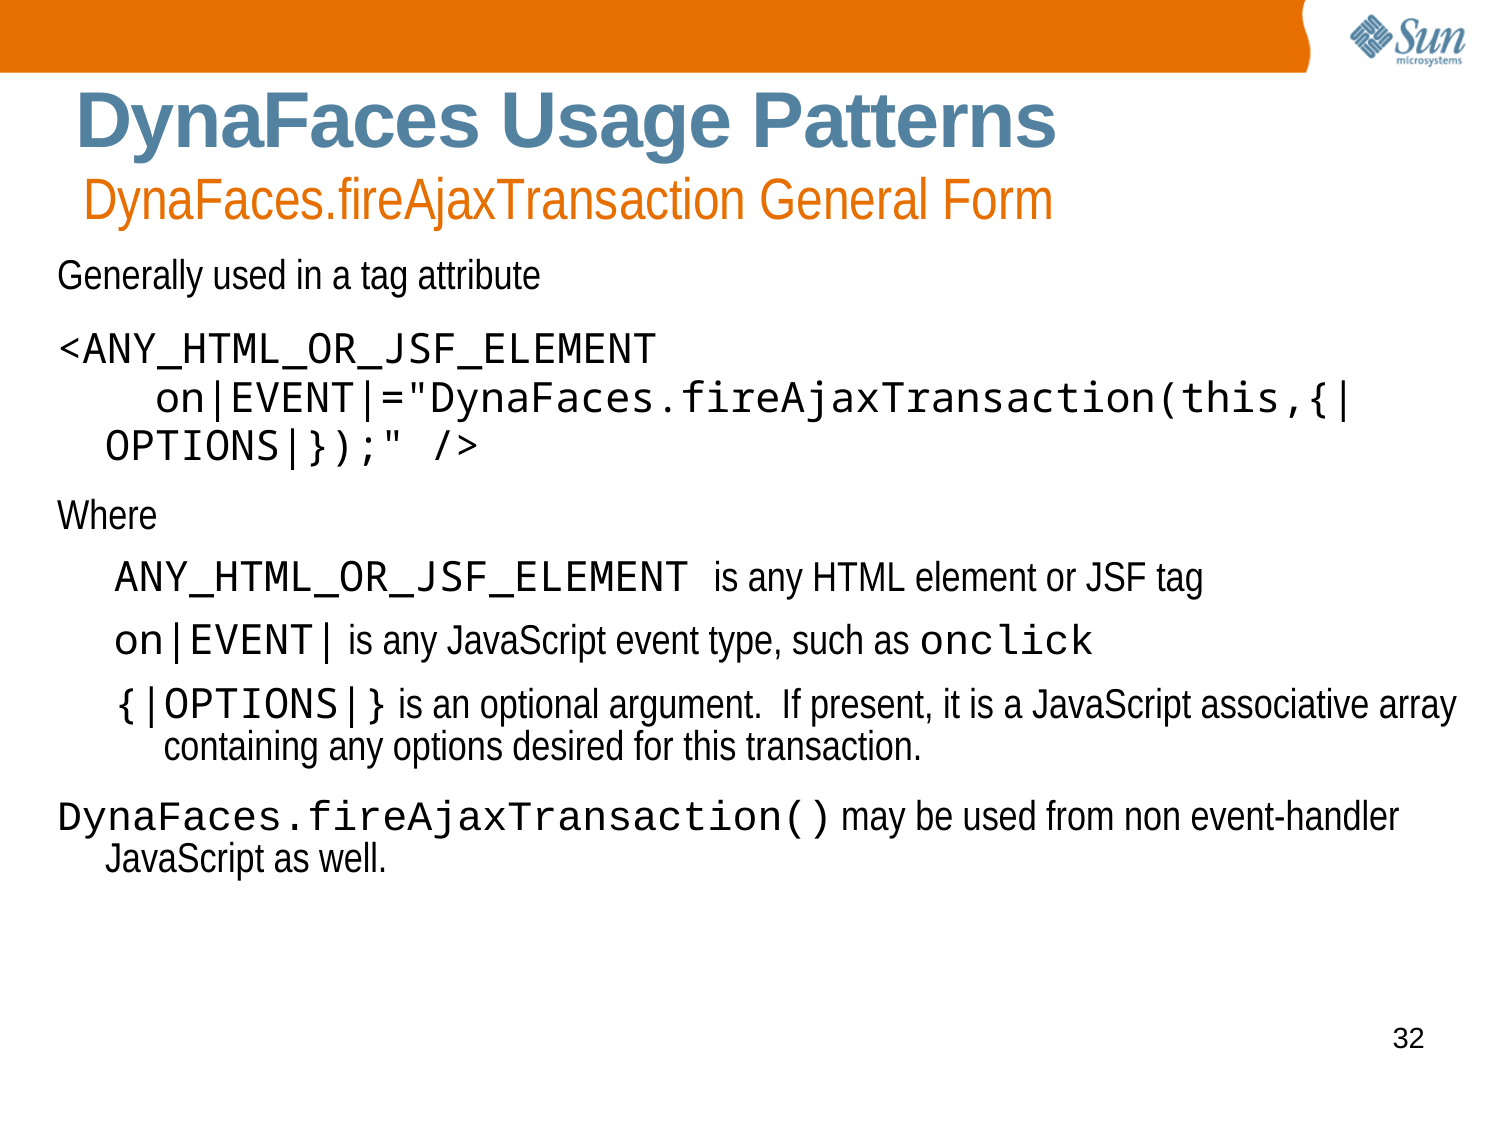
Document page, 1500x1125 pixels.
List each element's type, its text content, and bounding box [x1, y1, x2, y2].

picture [0, 0, 1500, 75]
title DynaFaces Usage Patterns [75, 83, 1437, 188]
text_box DynaFaces.fireAjaxTransaction General Form [83, 174, 1351, 242]
list Generally used in a tag attribute <ANY_HTML_OR_JSF_ELEMENT on|EVENT|="DynaFaces.fireAjaxTransaction(this,{|OPTIONS|});" /> Where ANY_HTML_OR_JSF_ELEMENT is any HTML element or JSF tag on|EVENT| is any JavaScript event type, such as onclick {|OPTIONS|} is an optional argument. If present, it is a JavaScript associative array containing any options desired for this transaction. DynaFaces.fireAjaxTransaction() may be used from non event-handler JavaScript as well. [37, 257, 1463, 1017]
